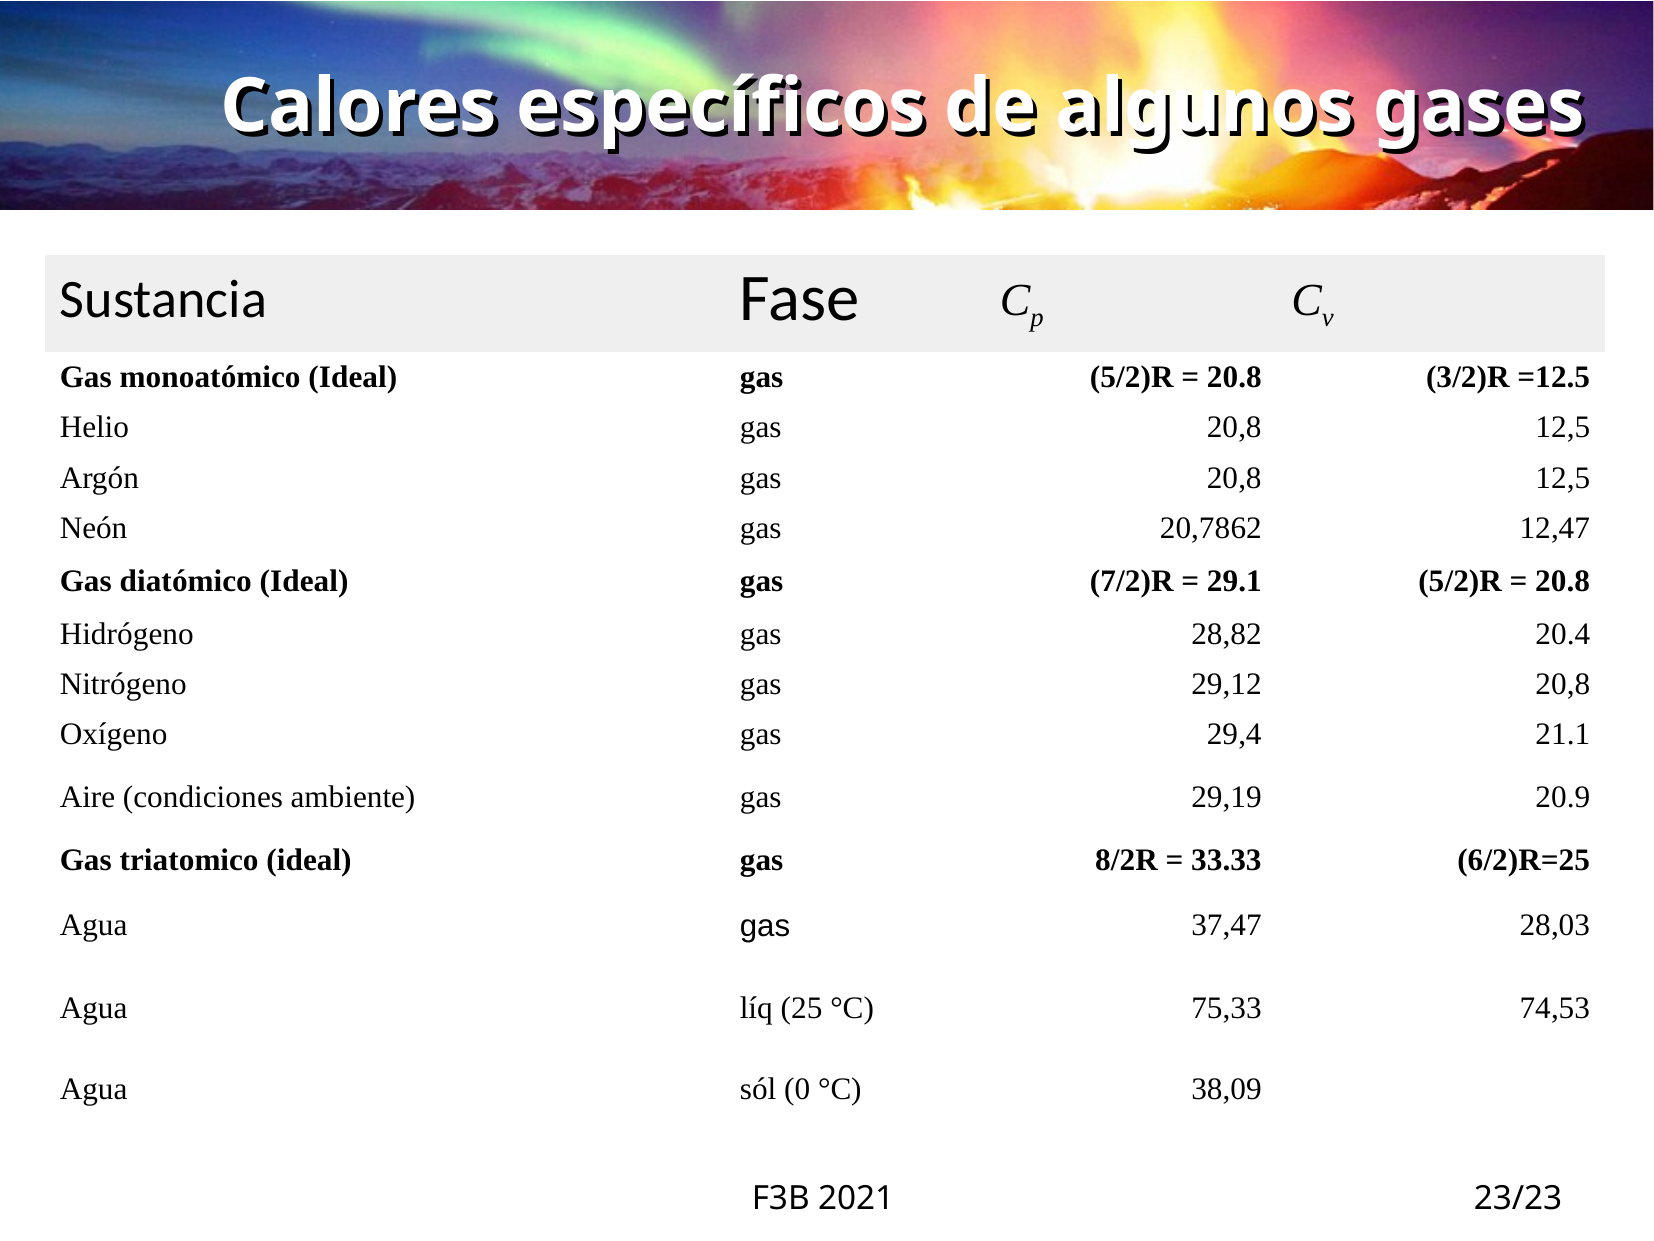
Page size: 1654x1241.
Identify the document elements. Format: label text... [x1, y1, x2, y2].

table_cell 38,09 [985, 1050, 1277, 1127]
table_cell 29,12 [985, 659, 1277, 709]
picture [0, 1, 1654, 210]
table_cell líq (25 °C) [725, 965, 985, 1050]
table_cell 20.4 [1277, 609, 1605, 659]
table_cell 28,82 [985, 609, 1277, 659]
table_cell 20,8 [985, 453, 1277, 503]
table_cell sól (0 °C) [725, 1050, 985, 1127]
table_cell gas [725, 503, 985, 553]
table_cell gas [725, 885, 985, 965]
table_cell 74,53 [1277, 965, 1605, 1050]
table_cell Nitrógeno [45, 659, 725, 709]
table_header Fase [725, 255, 985, 352]
table_header Sustancia [45, 255, 725, 352]
table_cell 29,19 [985, 759, 1277, 835]
table_cell 20,8 [1277, 659, 1605, 709]
table_header Cp [985, 255, 1277, 352]
table_cell (5/2)R = 20.8 [985, 352, 1277, 402]
table_cell gas [725, 609, 985, 659]
table_cell 75,33 [985, 965, 1277, 1050]
table_cell gas [725, 453, 985, 503]
table_cell Gas diatómico (Ideal) [45, 553, 725, 609]
table_cell 20.9 [1277, 759, 1605, 835]
table_cell 20,8 [985, 402, 1277, 453]
table_cell Agua [45, 1050, 725, 1127]
title Calores específicos de algunos gases [45, 15, 1606, 191]
table_cell 20,7862 [985, 503, 1277, 553]
table_cell 21.1 [1277, 709, 1605, 759]
table_cell Argón [45, 453, 725, 503]
table_cell (6/2)R=25 [1277, 835, 1605, 885]
table_cell gas [725, 759, 985, 835]
table_cell Neón [45, 503, 725, 553]
table_cell Helio [45, 402, 725, 453]
table_cell (7/2)R = 29.1 [985, 553, 1277, 609]
table_cell gas [725, 402, 985, 453]
table_cell [1277, 1050, 1605, 1127]
table_cell 12,5 [1277, 402, 1605, 453]
table_cell 29,4 [985, 709, 1277, 759]
table_cell 8/2R = 33.33 [985, 835, 1277, 885]
table_cell Aire (condiciones ambiente) [45, 759, 725, 835]
table_cell gas [725, 709, 985, 759]
table_cell Gas monoatómico (Ideal) [45, 352, 725, 402]
table_cell 28,03 [1277, 885, 1605, 965]
table_cell Hidrógeno [45, 609, 725, 659]
table_cell gas [725, 352, 985, 402]
table_cell 12,5 [1277, 453, 1605, 503]
table_cell gas [725, 835, 985, 885]
table_cell gas [725, 553, 985, 609]
table_cell Gas triatomico (ideal) [45, 835, 725, 885]
table_cell Agua [45, 965, 725, 1050]
table_header Cv [1277, 255, 1605, 352]
table_cell Oxígeno [45, 709, 725, 759]
table_cell gas [725, 659, 985, 709]
table_cell (5/2)R = 20.8 [1277, 553, 1605, 609]
table_cell 12,47 [1277, 503, 1605, 553]
table_cell Agua [45, 885, 725, 965]
table_cell 37,47 [985, 885, 1277, 965]
table_cell (3/2)R =12.5 [1277, 352, 1605, 402]
